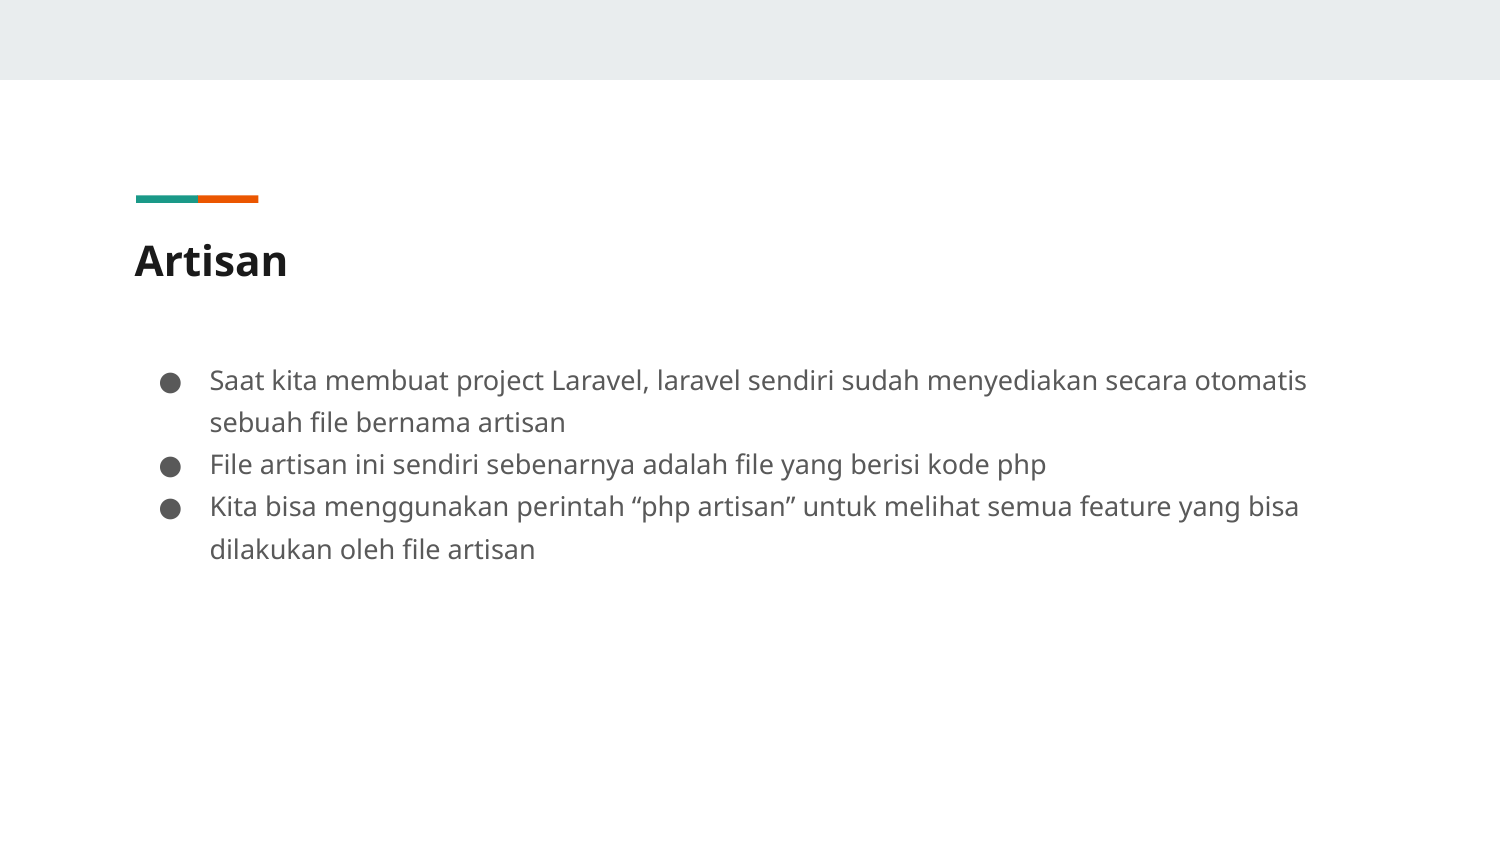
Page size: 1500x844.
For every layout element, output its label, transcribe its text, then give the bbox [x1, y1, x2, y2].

title Artisan [119, 216, 1381, 305]
list Saat kita membuat project Laravel, laravel sendiri sudah menyediakan secara otomatis sebuah file bernama artisan File artisan ini sendiri sebenarnya adalah file yang berisi kode php Kita bisa menggunakan perintah “php artisan” untuk melihat semua feature yang bisa dilakukan oleh file artisan [119, 341, 1381, 712]
